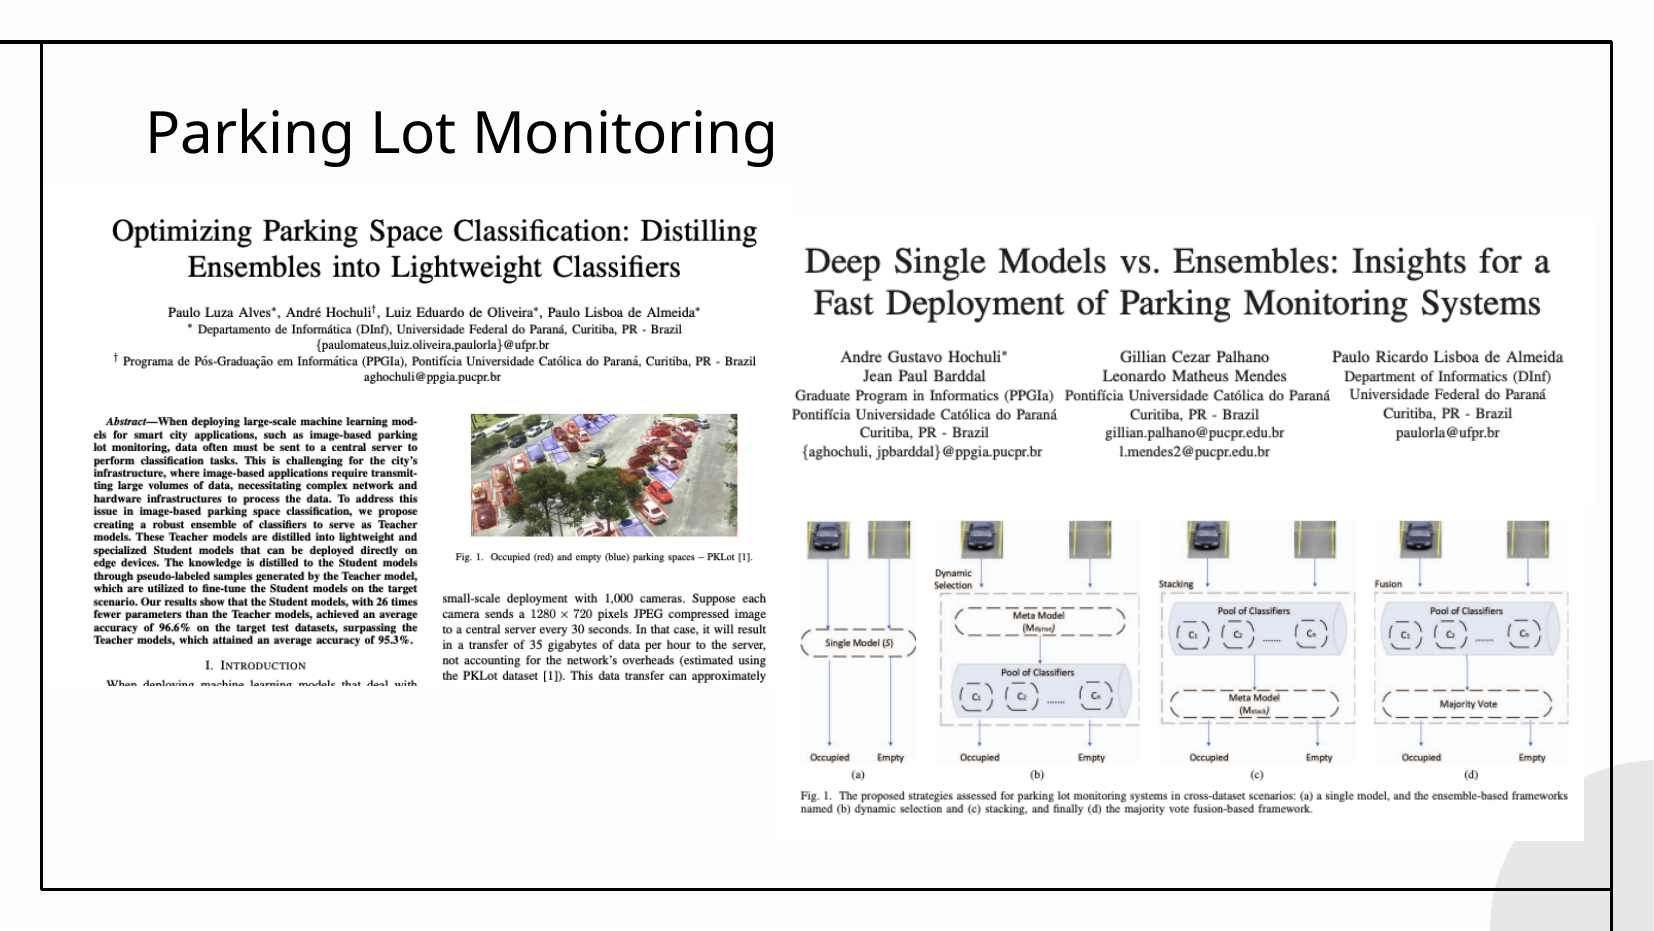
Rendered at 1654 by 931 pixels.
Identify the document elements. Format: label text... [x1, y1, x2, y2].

picture [45, 183, 1596, 841]
title Parking Lot Monitoring [130, 80, 1524, 184]
